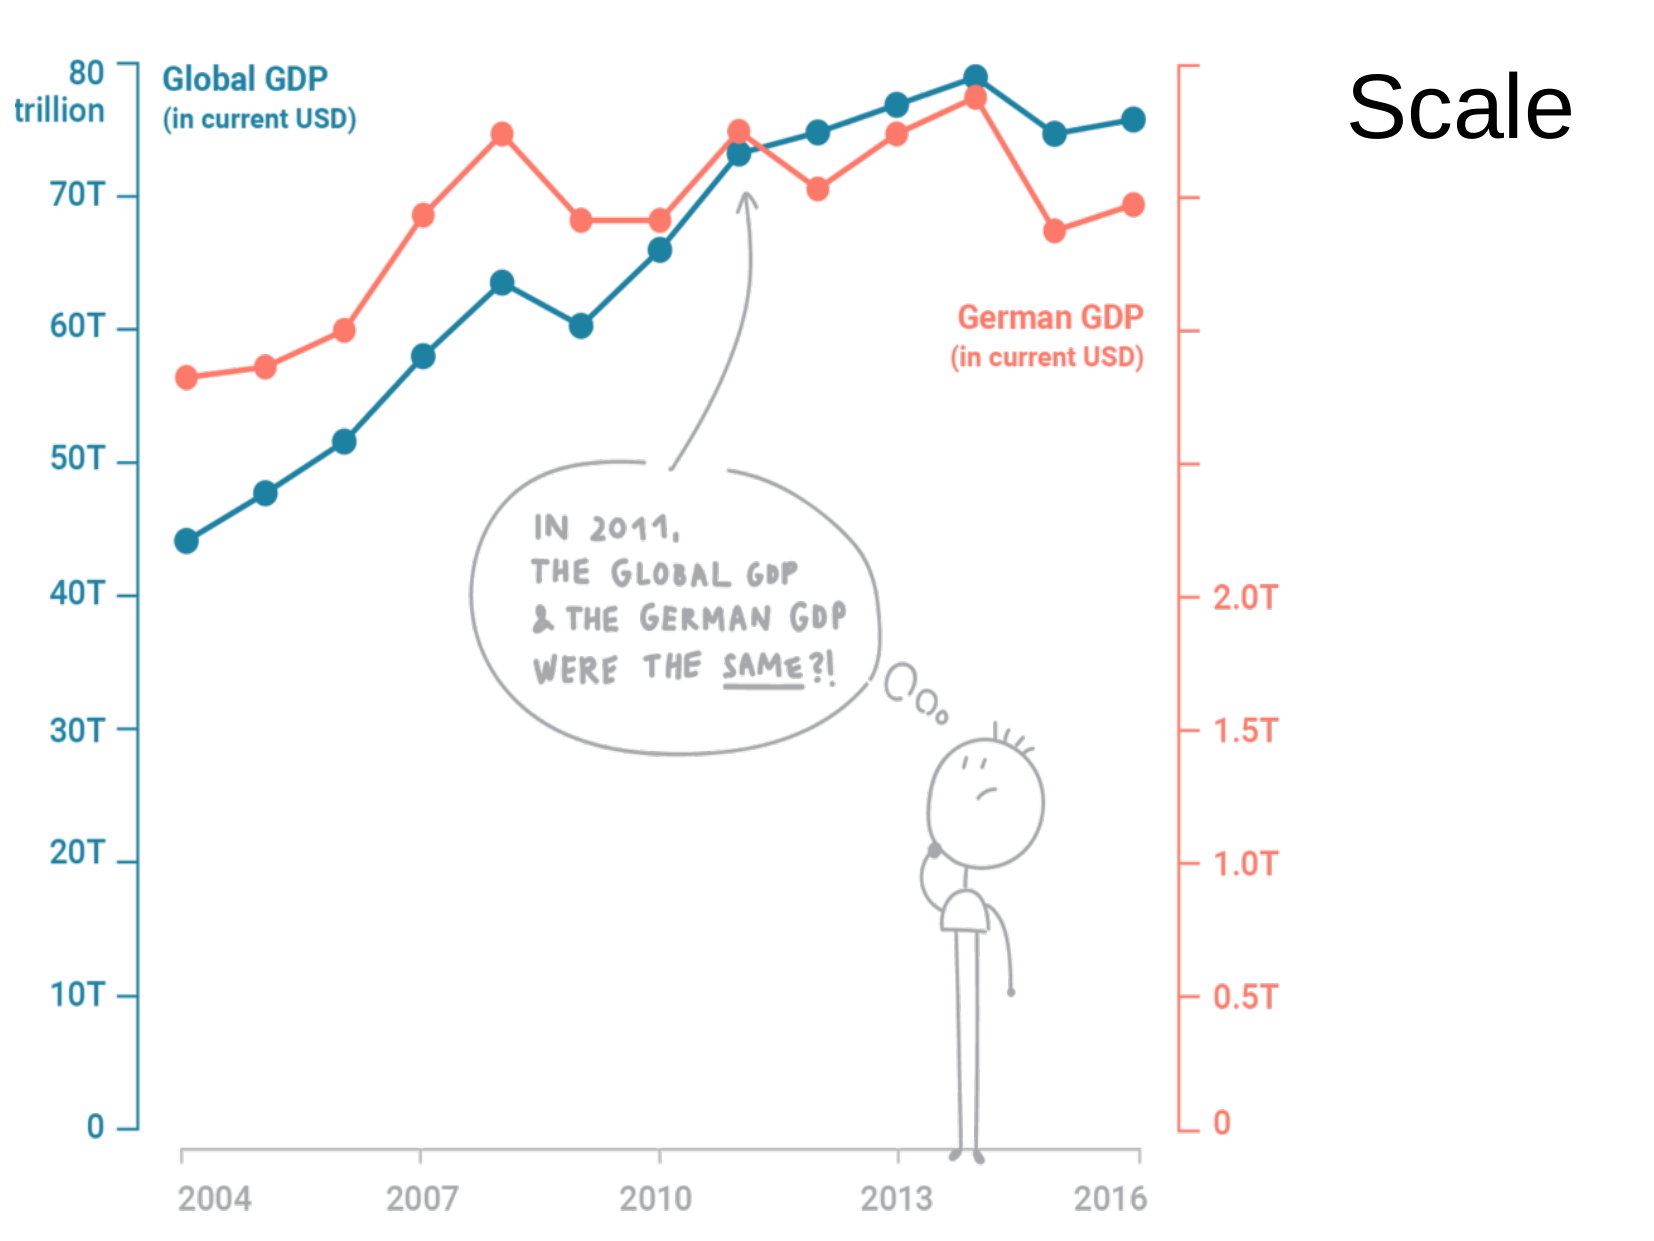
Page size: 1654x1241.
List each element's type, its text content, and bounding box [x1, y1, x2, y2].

title Scale [716, 2, 1654, 211]
picture [15, 59, 1306, 1216]
